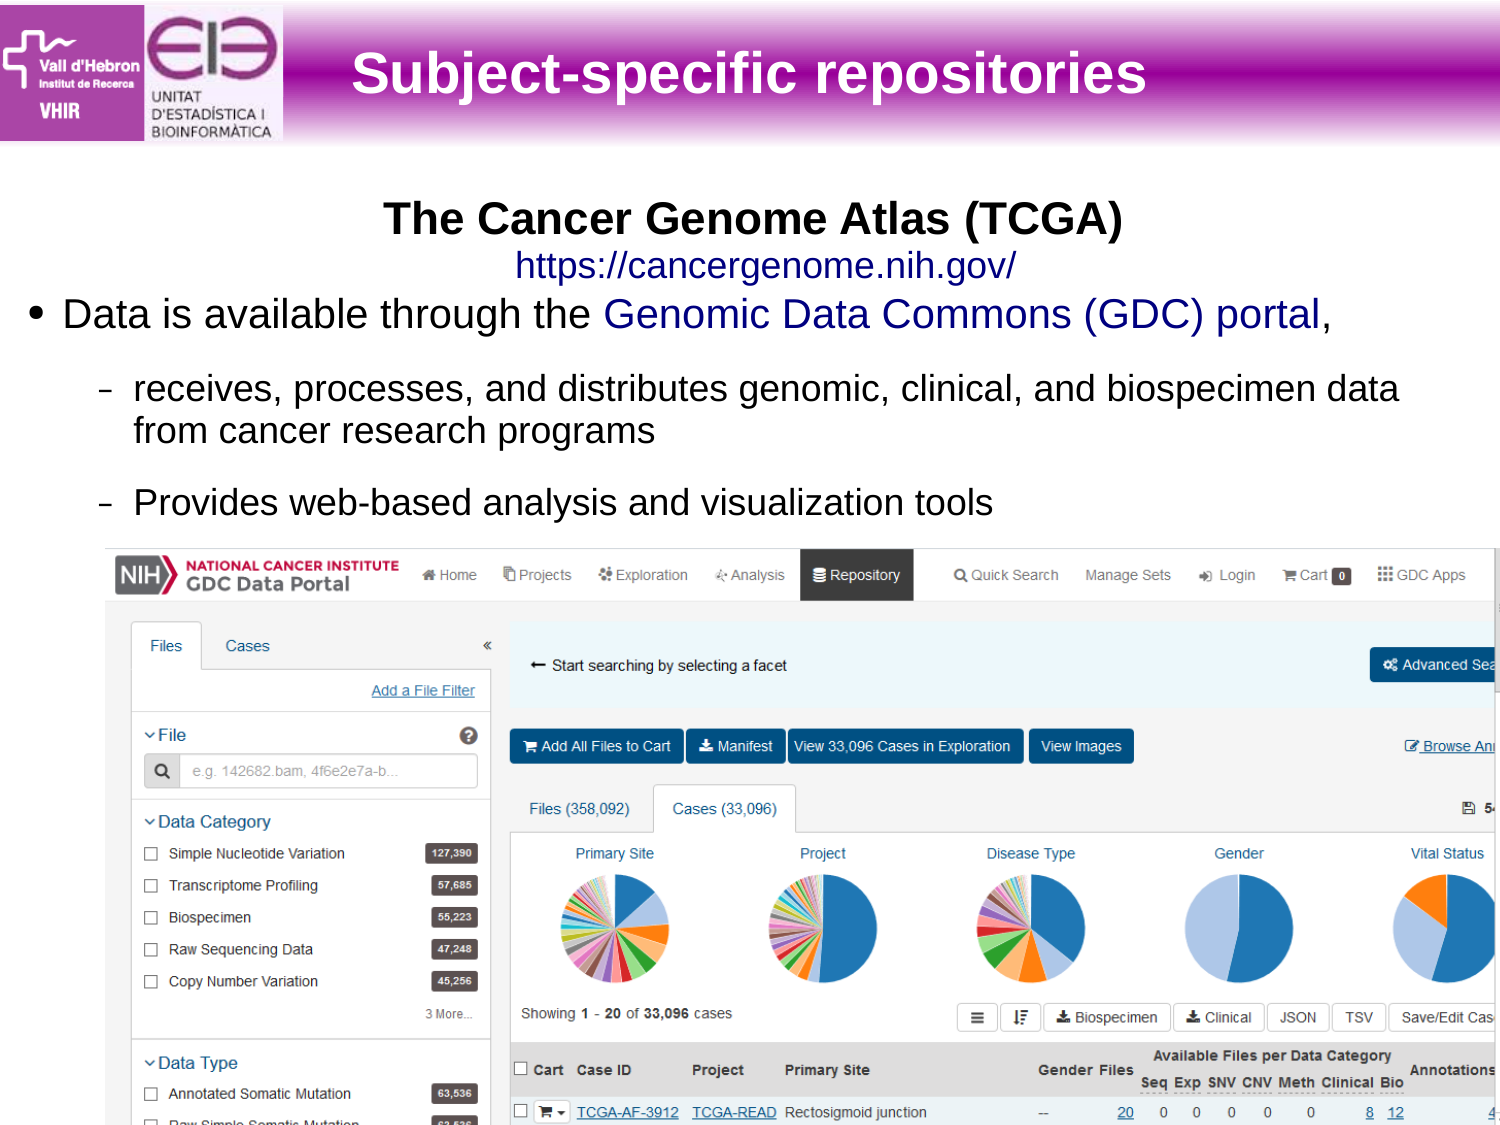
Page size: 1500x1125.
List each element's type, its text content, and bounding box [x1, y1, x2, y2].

picture [105, 548, 1500, 1125]
text_box Data is available through the Genomic Data Commons (GDC) portal, receives, processes, and distributes genomic, clinical, and biospecimen data from cancer research programs Provides web-based analysis and visualization tools [12, 283, 1498, 551]
picture [0, 5, 284, 141]
text_box The Cancer Genome Atlas (TCGA) https://cancergenome.nih.gov/ [368, 160, 1164, 283]
text_box Subject-specific repositories [0, 0, 1500, 148]
